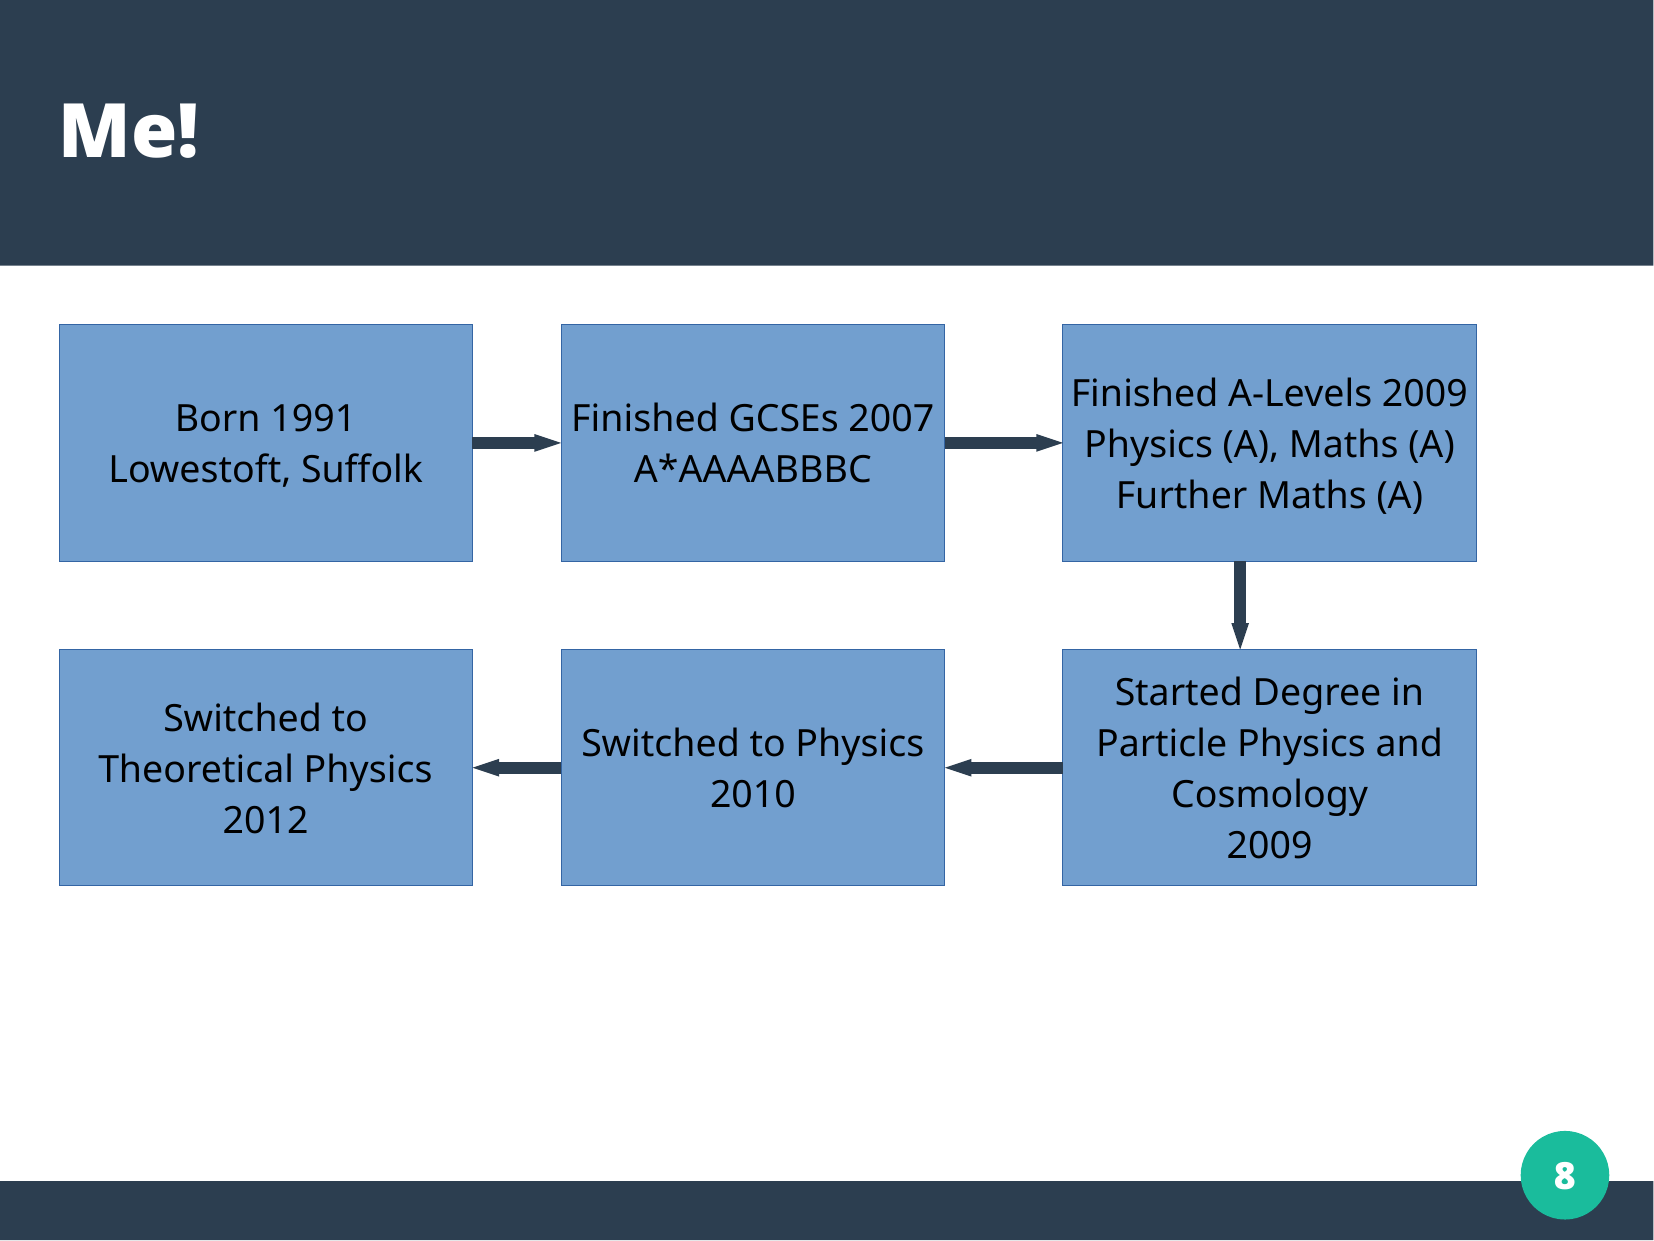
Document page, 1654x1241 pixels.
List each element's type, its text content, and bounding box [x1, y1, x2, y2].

text_box Finished A-Levels 2009 Physics (A), Maths (A) Further Maths (A) [1062, 324, 1477, 562]
text_box Born 1991 Lowestoft, Suffolk [59, 324, 473, 562]
text_box Switched to Theoretical Physics 2012 [59, 649, 473, 886]
title Me! [59, 49, 1595, 207]
text_box Switched to Physics 2010 [561, 649, 945, 886]
text_box Finished GCSEs 2007 A*AAAABBBC [561, 324, 945, 562]
text_box Started Degree in Particle Physics and Cosmology 2009 [1062, 649, 1477, 886]
